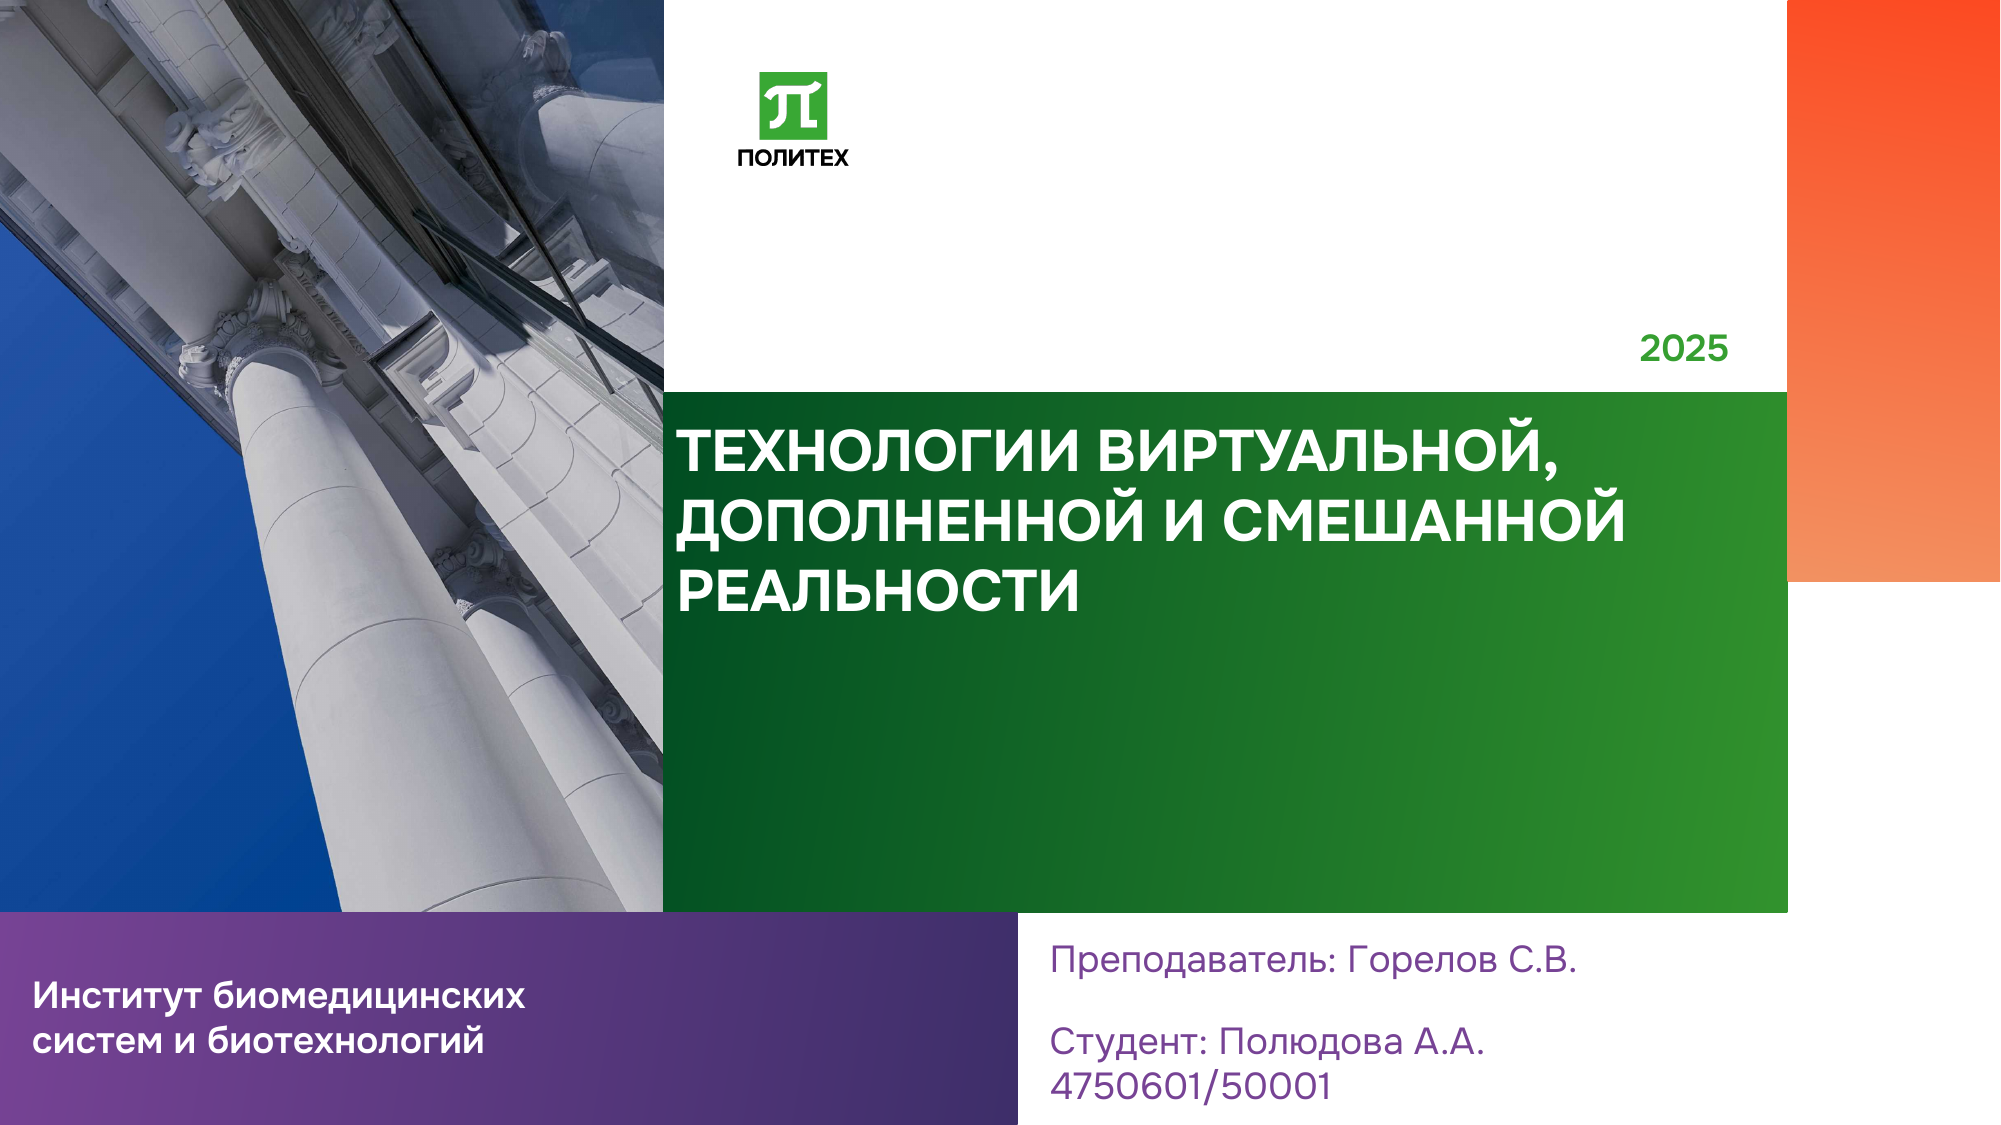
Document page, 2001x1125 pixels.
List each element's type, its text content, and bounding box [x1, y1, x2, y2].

text_box Студент: Полюдова А.А. 4750601/50001 [1034, 1009, 1767, 1115]
text_box [0, 0, 2000, 1125]
picture [738, 72, 849, 166]
text_box 2025 [1453, 317, 1745, 377]
text_box Преподаватель: Горелов С.В. [1034, 927, 1767, 988]
text_box ТЕХНОЛОГИИ ВИРТУАЛЬНОЙ, ДОПОЛНЕННОЙ И СМЕШАННОЙ РЕАЛЬНОСТИ [661, 405, 1786, 851]
picture [0, 0, 664, 912]
text_box Институт биомедицинских систем и биотехнологий [17, 963, 601, 1069]
